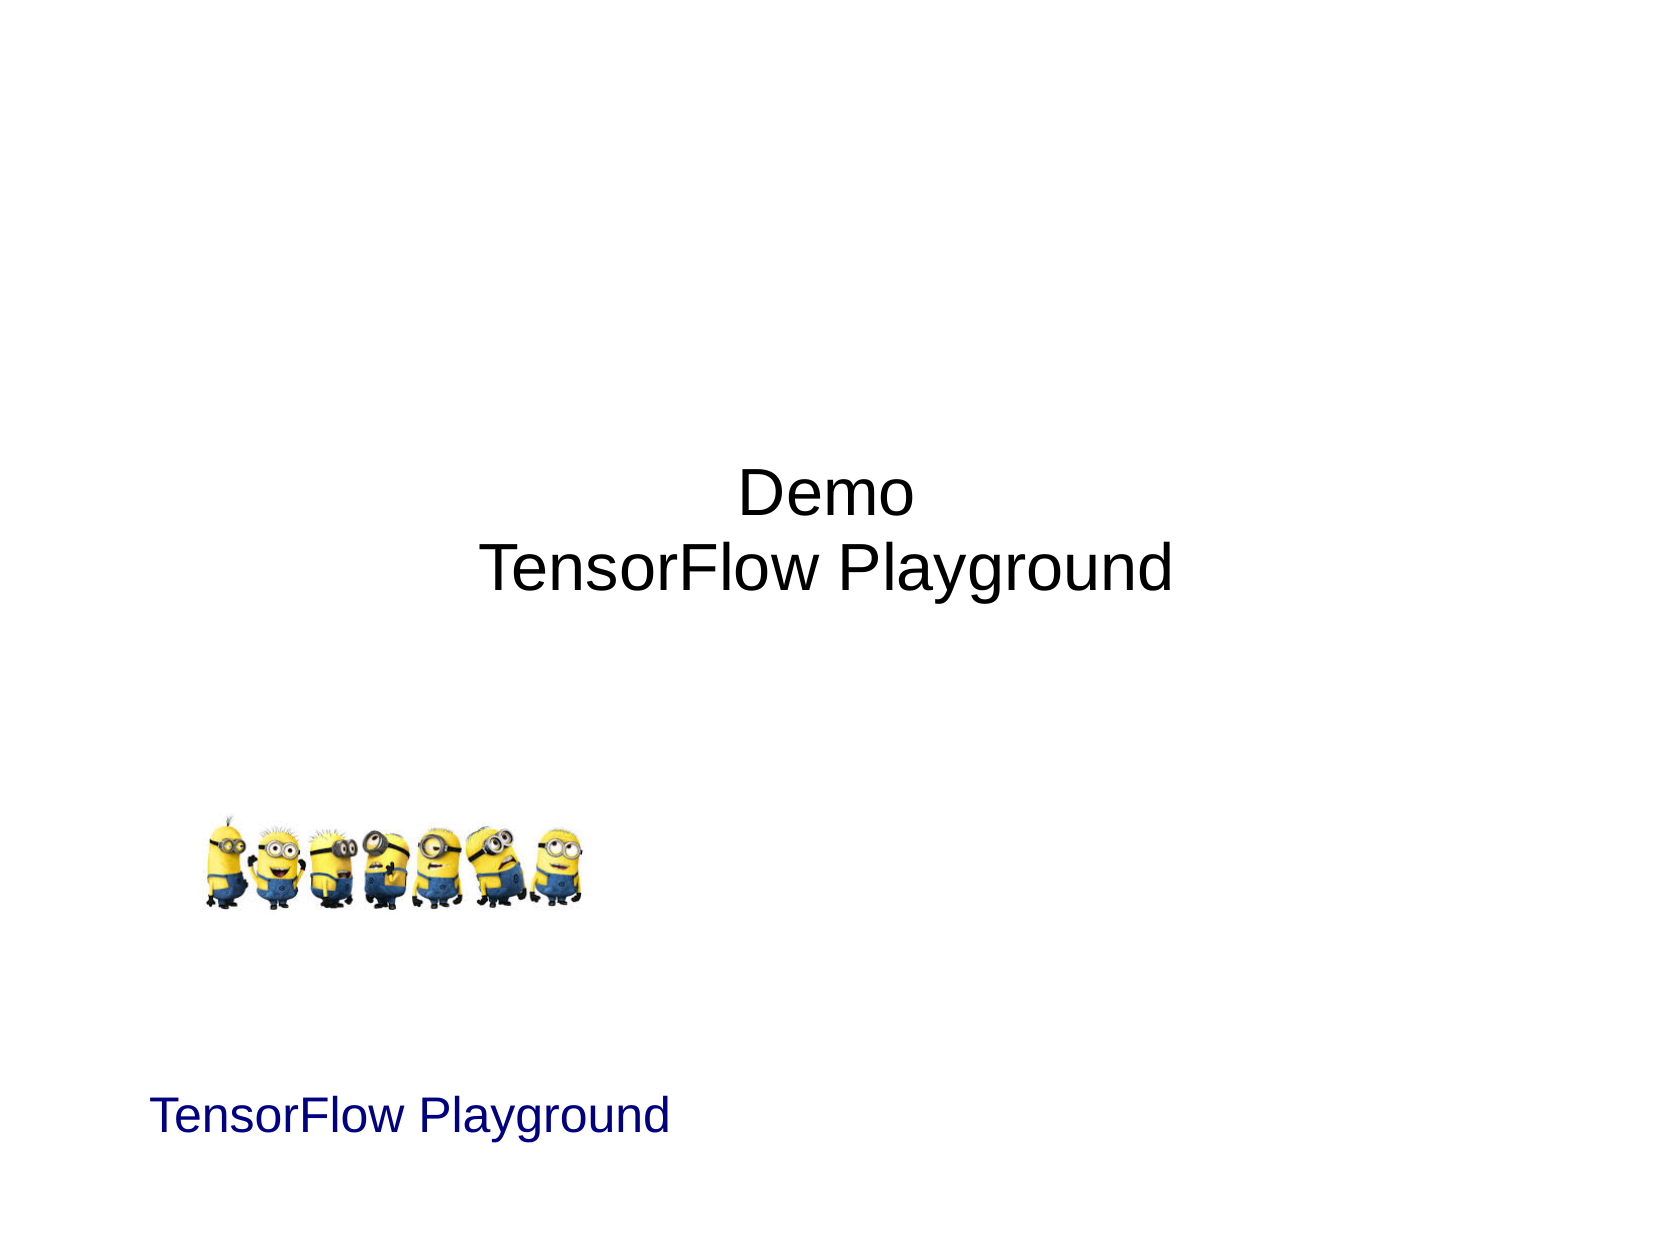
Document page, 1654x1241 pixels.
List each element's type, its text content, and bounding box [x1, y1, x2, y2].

picture [202, 797, 586, 931]
subtitle Demo TensorFlow Playground [82, 49, 1571, 1010]
text_box TensorFlow Playground [98, 1080, 744, 1156]
